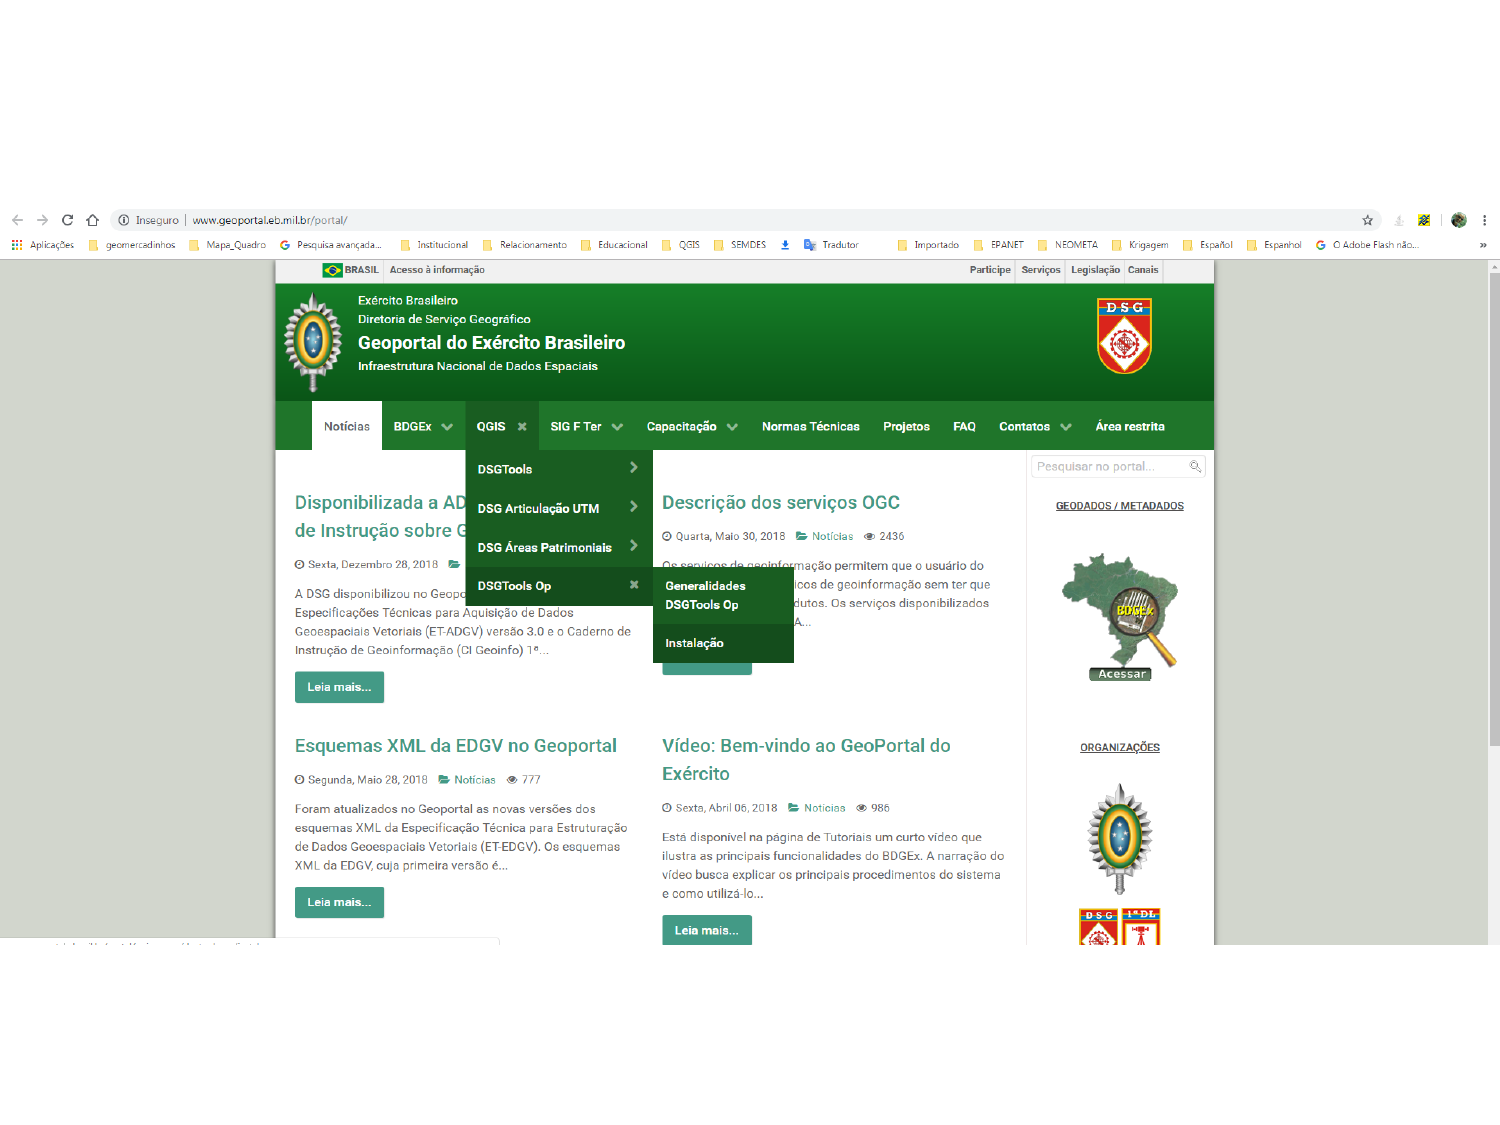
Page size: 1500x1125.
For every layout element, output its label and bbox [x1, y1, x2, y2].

picture [0, 208, 1500, 945]
